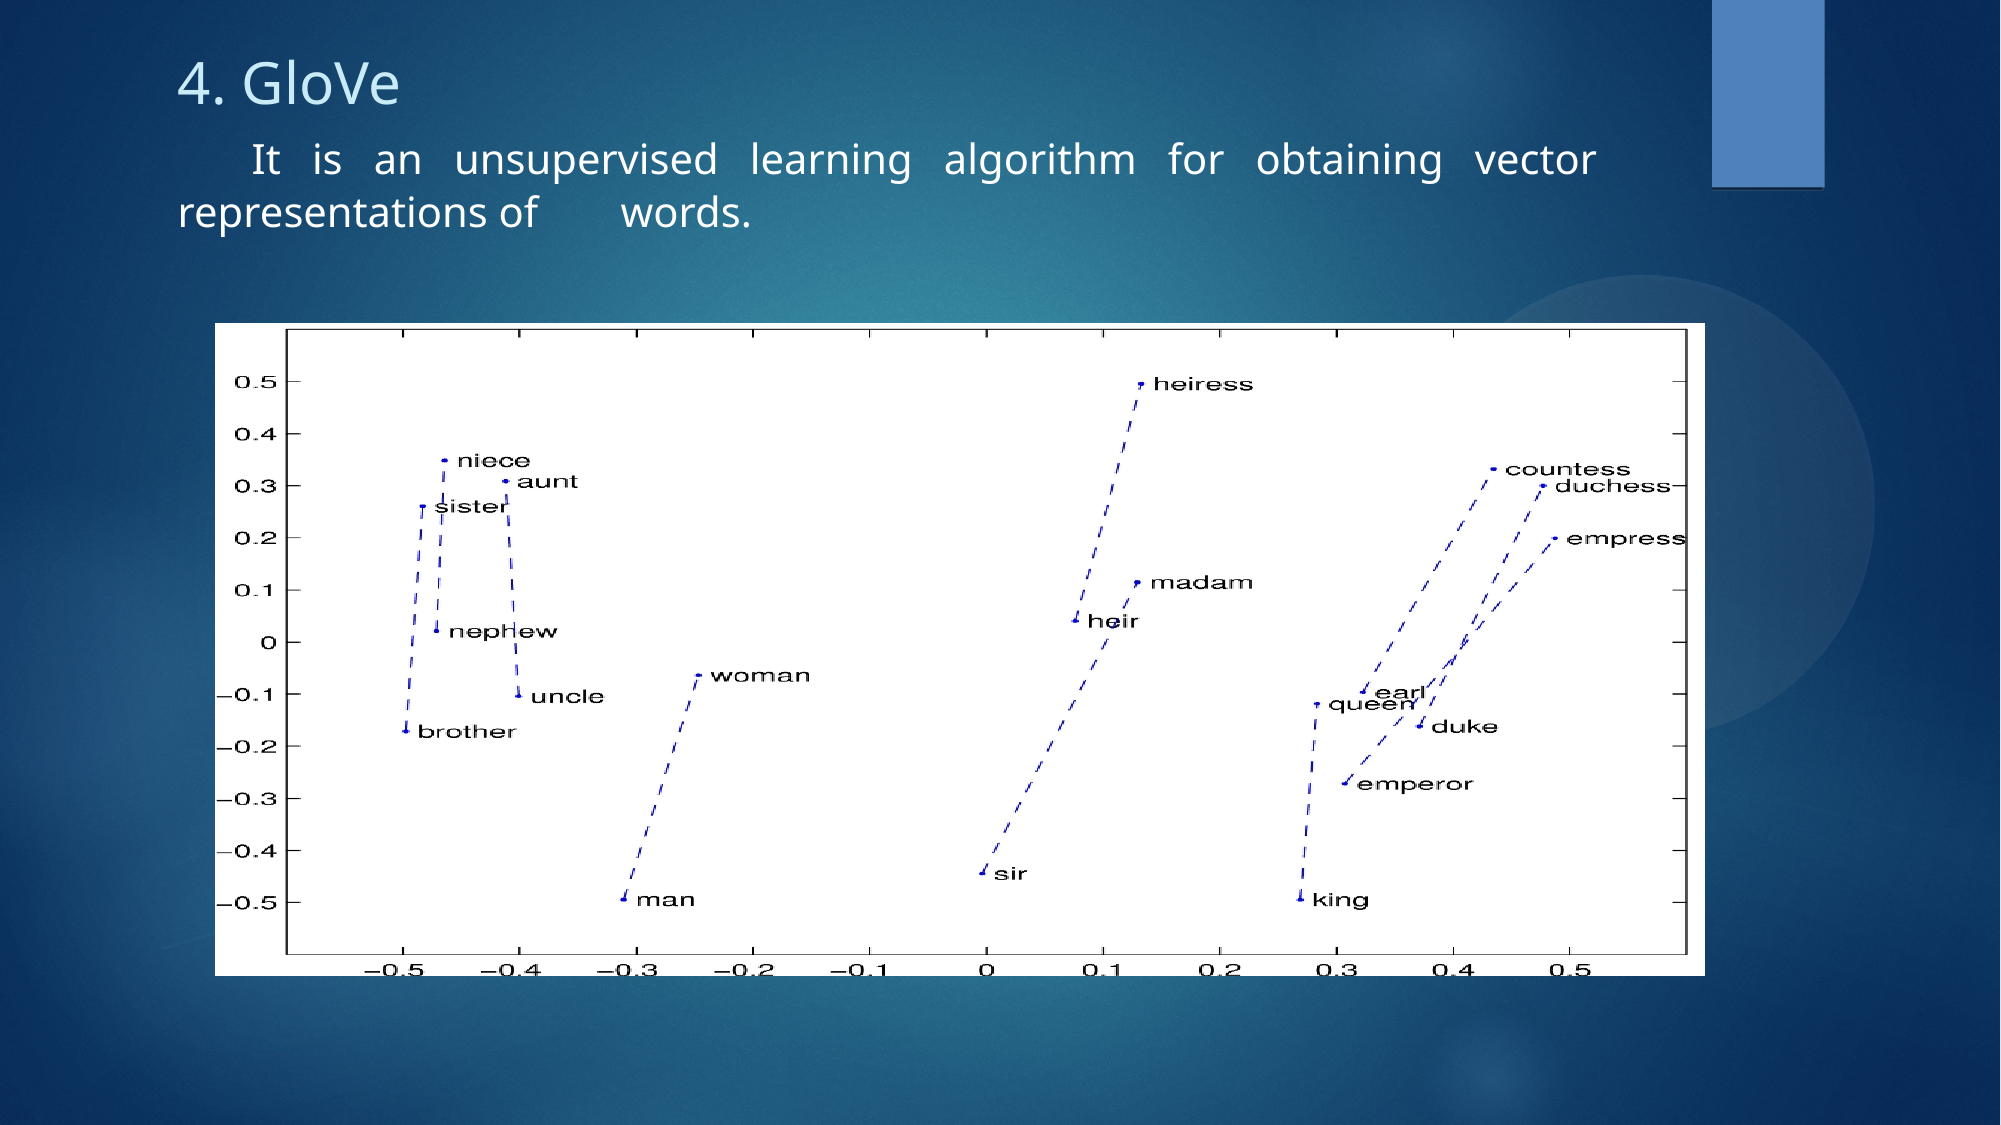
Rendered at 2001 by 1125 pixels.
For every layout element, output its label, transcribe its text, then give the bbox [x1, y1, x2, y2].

picture [0, 0, 2001, 1125]
text_box 4. GloVe It is an unsupervised learning algorithm for obtaining vector representations of words. [162, 38, 1705, 244]
